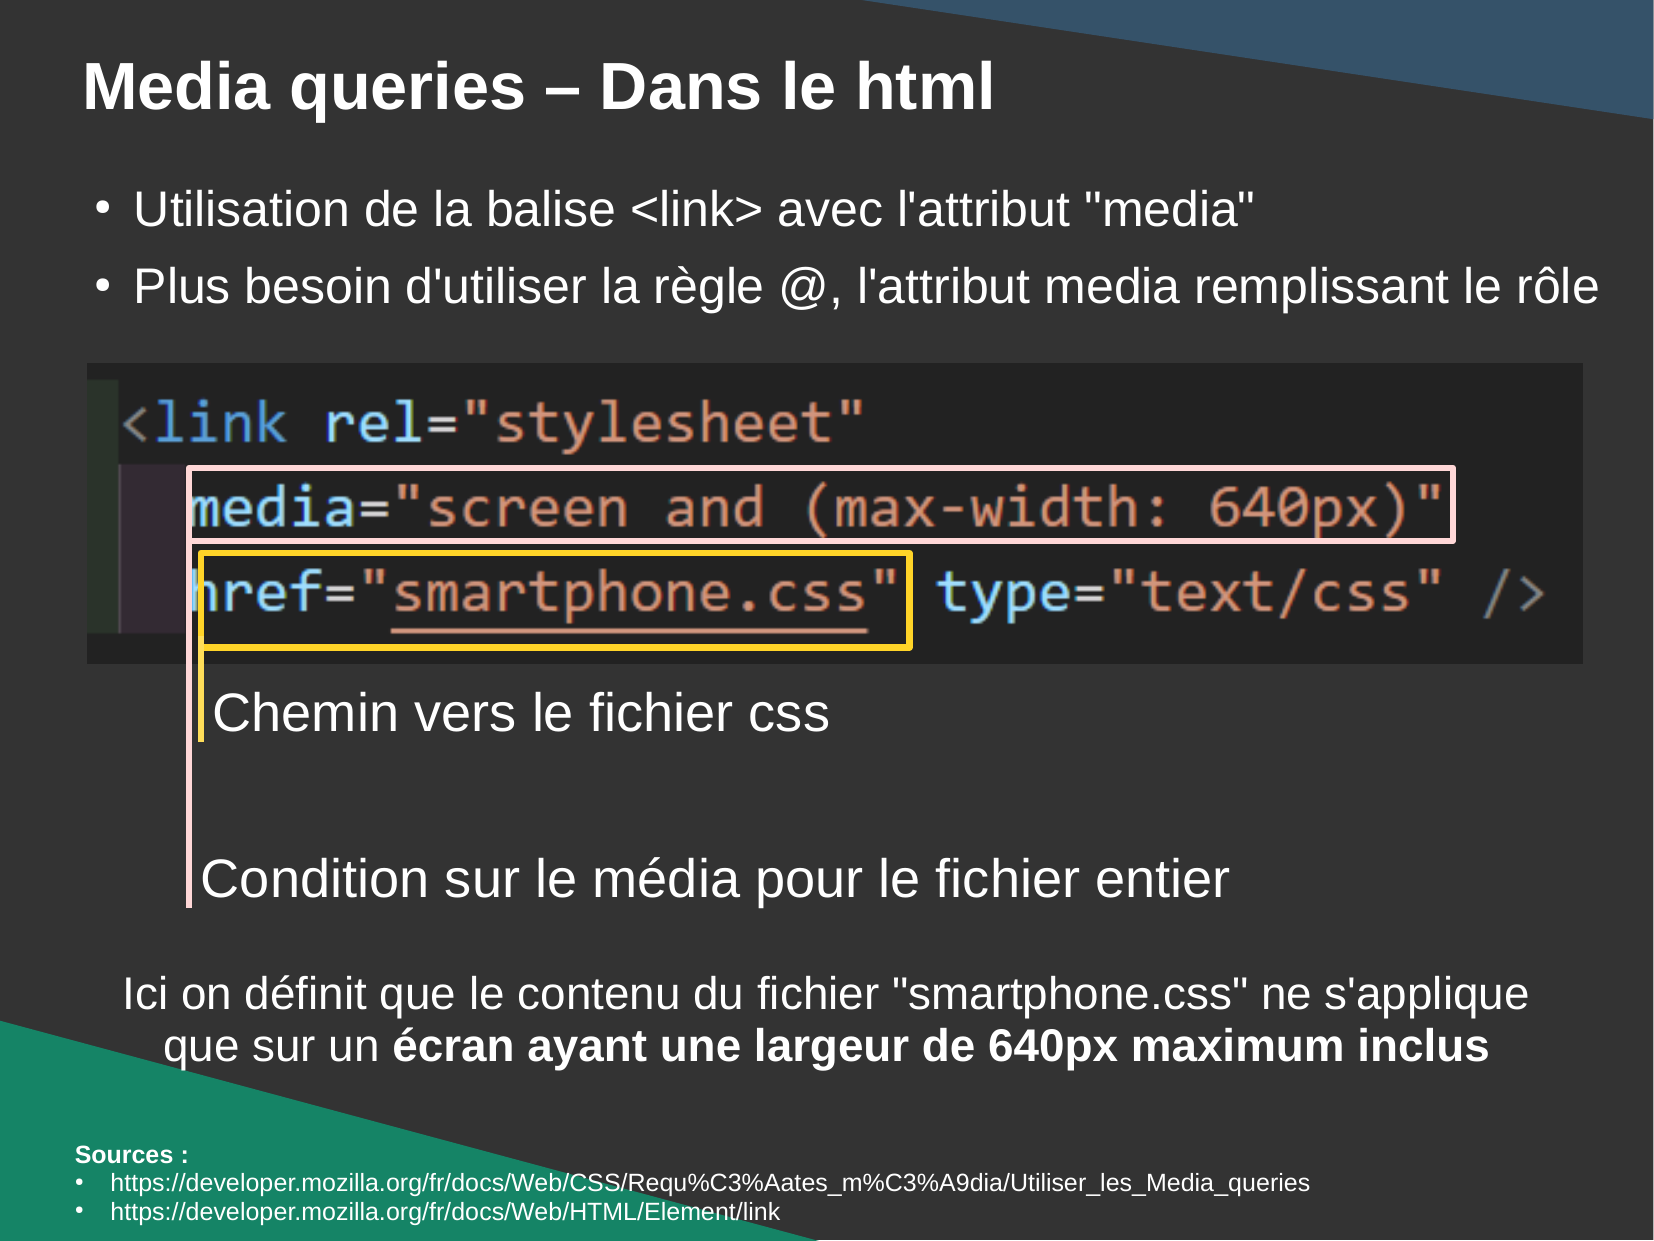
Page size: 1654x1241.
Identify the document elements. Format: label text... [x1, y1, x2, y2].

text_box Sources : https://developer.mozilla.org/fr/docs/Web/CSS/Requ%C3%Aates_m%C3%A9dia/Utiliser_les_Media_queries https://developer.mozilla.org/fr/docs/Web/HTML/Element/link [60, 1133, 1546, 1241]
title Media queries – Dans le html [82, 49, 1571, 162]
picture [87, 367, 1583, 664]
title Chemin vers le fichier css [212, 682, 910, 744]
text_box [0, 1020, 418, 1241]
list Utilisation de la balise <link> avec l'attribut "media" Plus besoin d'utiliser la règle @, l'attribut media remplissant le rôle [80, 180, 1605, 367]
picture [192, 471, 1450, 538]
text_box [861, 0, 1654, 120]
picture [204, 556, 906, 644]
title Condition sur le média pour le fichier entier [200, 848, 1252, 910]
title Ici on définit que le contenu du fichier "smartphone.css" ne s'applique que sur un écran ayant une largeur de 640px maximum inclus [85, 968, 1569, 1123]
